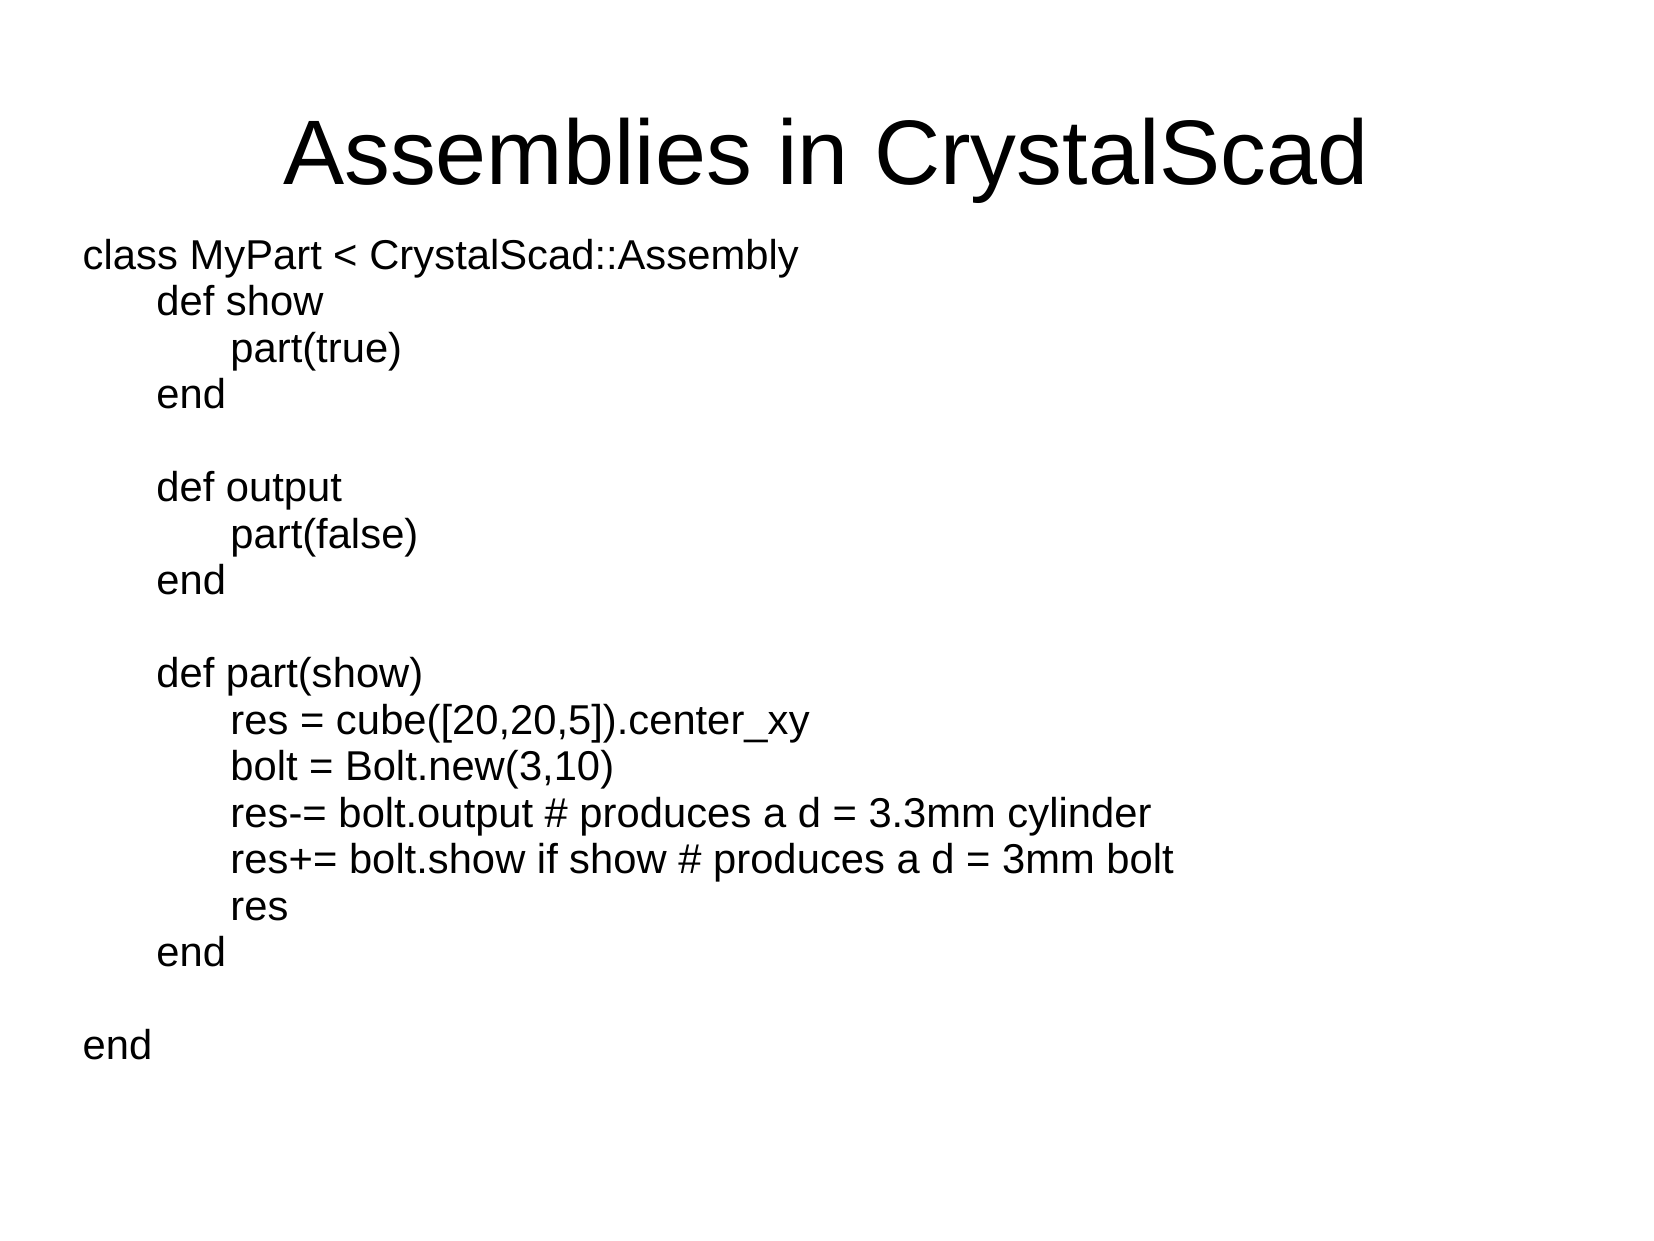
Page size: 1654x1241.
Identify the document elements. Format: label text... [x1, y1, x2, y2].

subtitle class MyPart < CrystalScad::Assembly def show part(true) end def output part(false) end def part(show) res = cube([20,20,5]).center_xy bolt = Bolt.new(3,10) res-= bolt.output # produces a d = 3.3mm cylinder res+= bolt.show if show # produces a d = 3mm bolt res end end [82, 231, 1571, 1069]
title Assemblies in CrystalScad [82, 49, 1571, 231]
